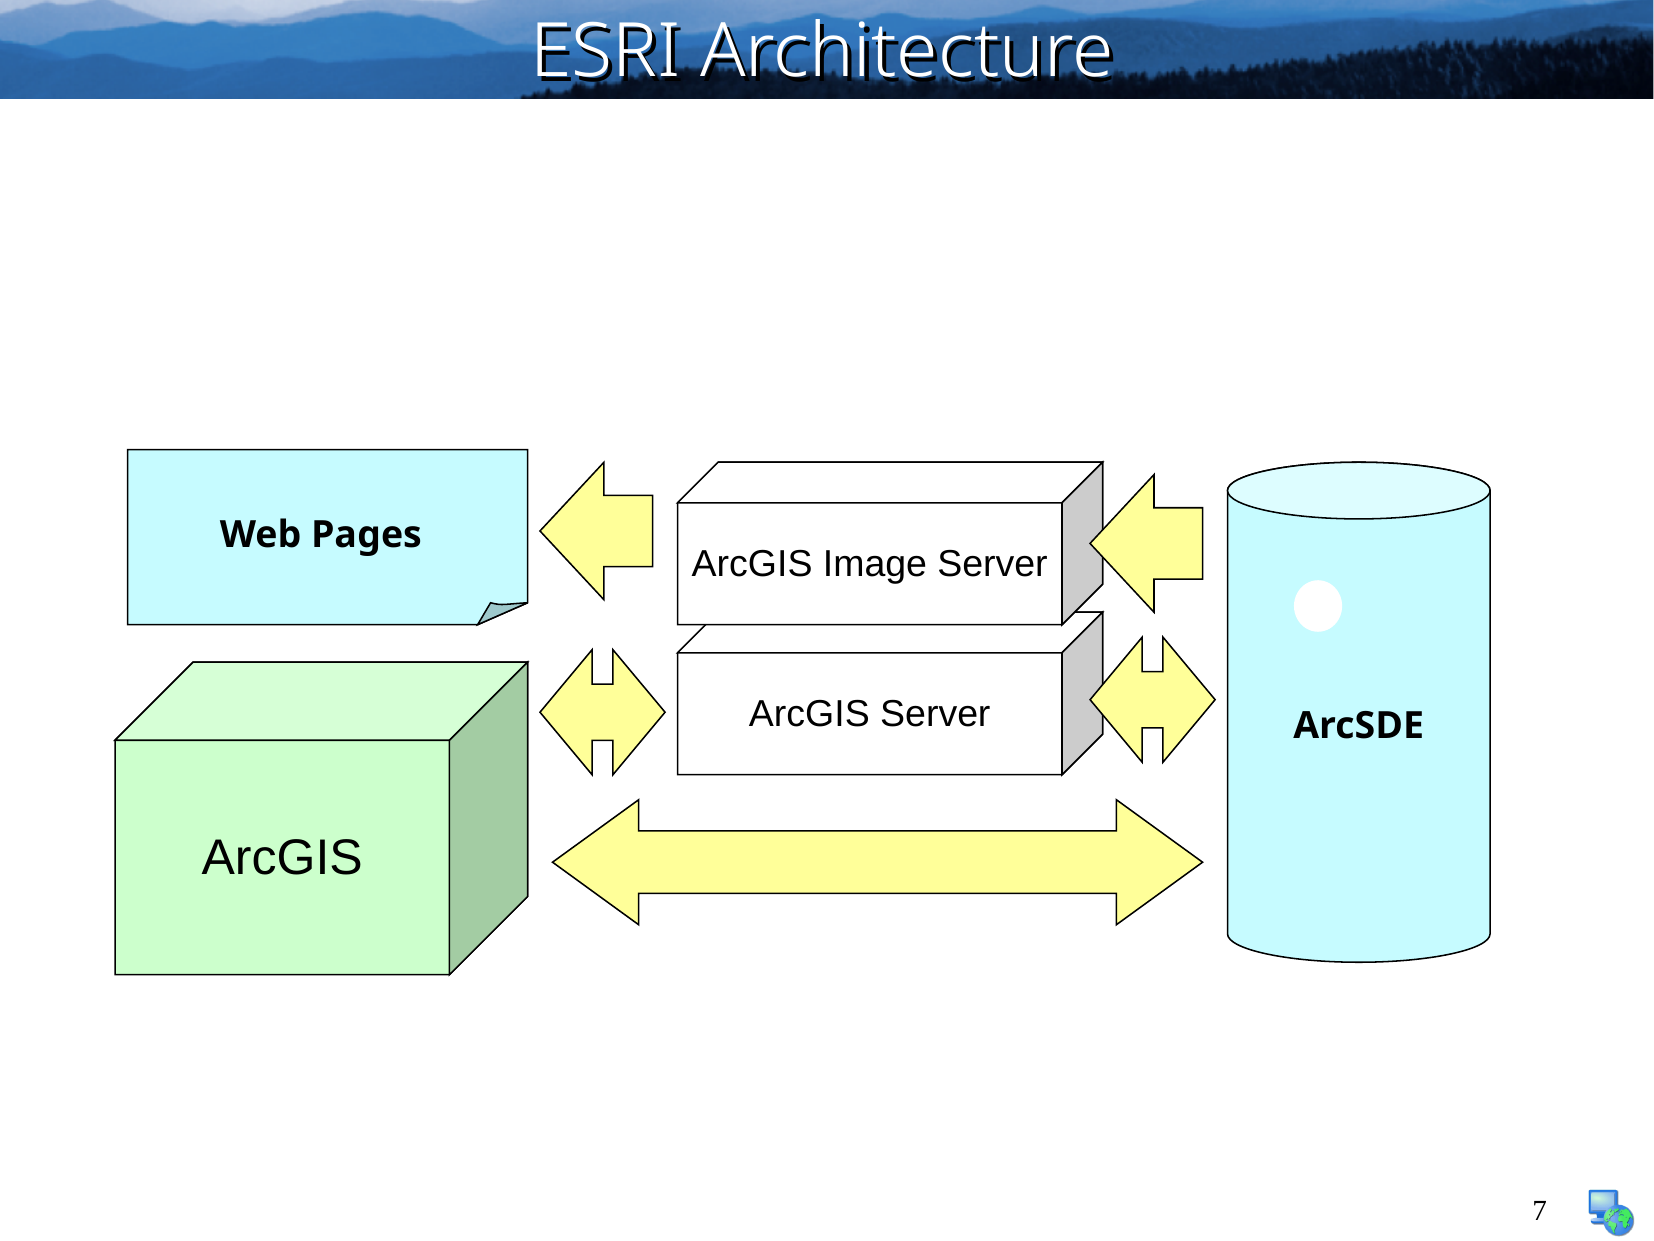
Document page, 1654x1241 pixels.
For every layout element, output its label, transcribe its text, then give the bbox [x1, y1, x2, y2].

picture [1588, 1189, 1635, 1238]
text_box ArcGIS Server [677, 653, 1061, 775]
text_box ArcGIS Image Server [677, 503, 1061, 625]
text_box ArcGIS [115, 741, 449, 975]
text_box [1227, 491, 1491, 963]
picture [0, 0, 1654, 99]
text_box [1090, 637, 1216, 763]
title ESRI Architecture [49, 0, 1611, 96]
text_box [540, 649, 666, 775]
text_box [127, 449, 528, 625]
text_box [540, 462, 653, 600]
text_box Web Pages [190, 499, 453, 567]
text_box ArcSDE [1267, 691, 1451, 758]
text_box [552, 799, 1203, 925]
text_box [1090, 474, 1203, 613]
